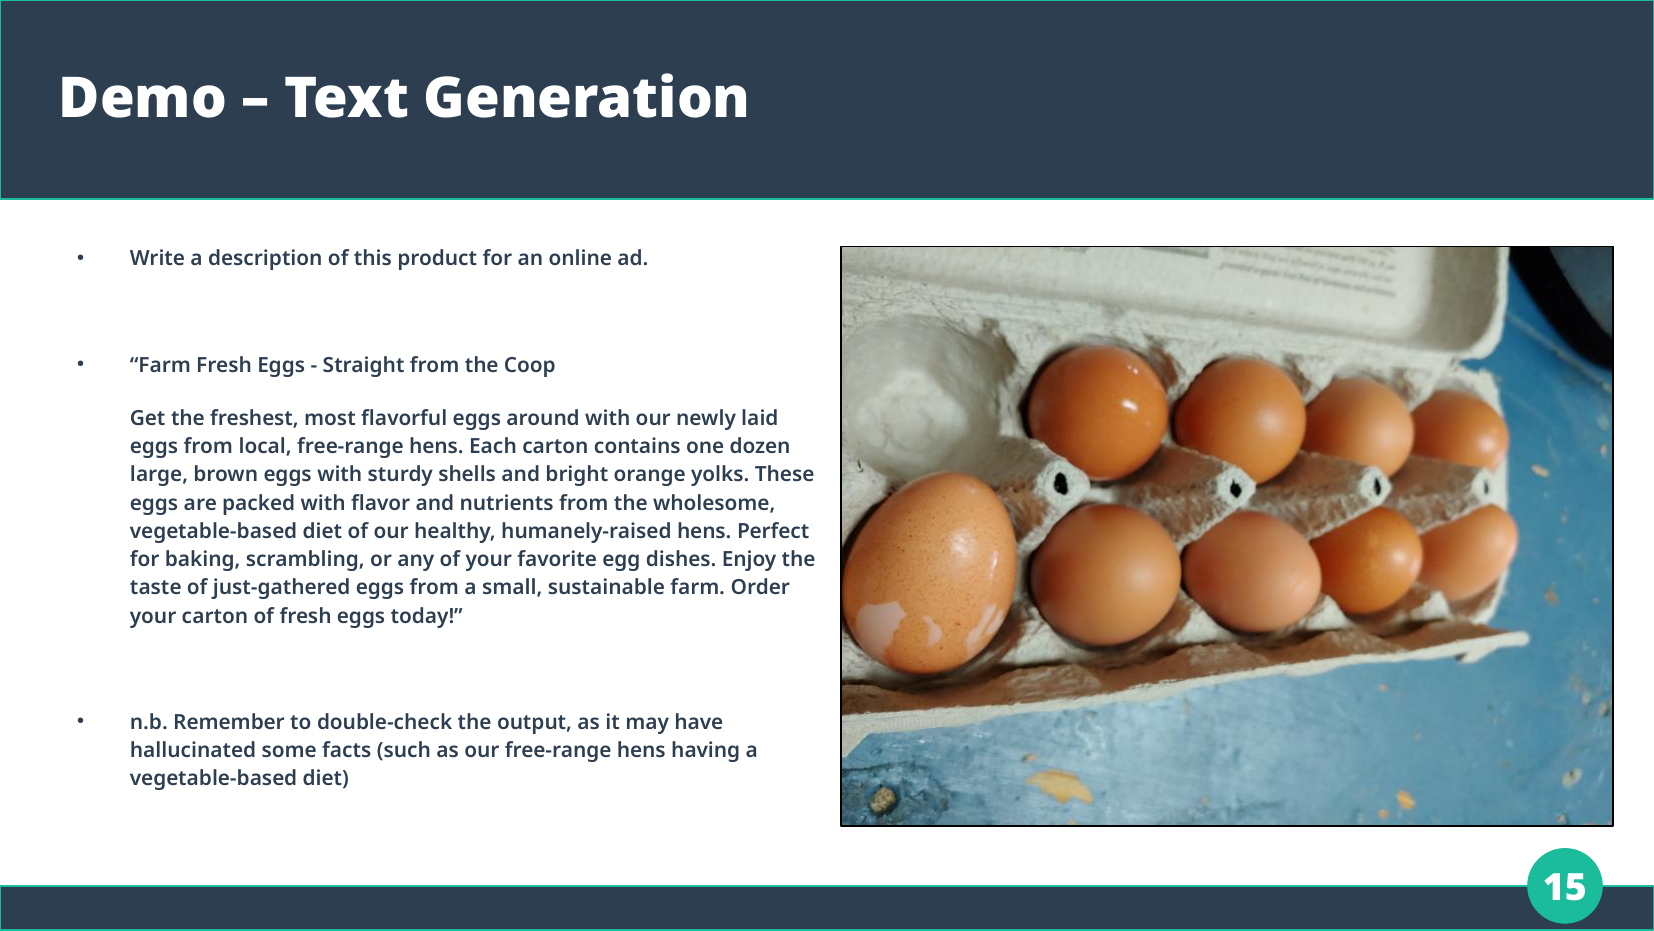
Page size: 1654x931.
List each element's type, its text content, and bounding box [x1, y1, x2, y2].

picture [842, 247, 1613, 826]
title Demo – Text Generation [59, 37, 1595, 156]
list Write a description of this product for an online ad. “Farm Fresh Eggs - Straight from the Coop Get the freshest, most flavorful eggs around with our newly laid eggs from local, free-range hens. Each carton contains one dozen large, brown eggs with sturdy shells and bright orange yolks. These eggs are packed with flavor and nutrients from the wholesome, vegetable-based diet of our healthy, humanely-raised hens. Perfect for baking, scrambling, or any of your favorite egg dishes. Enjoy the taste of just-gathered eggs from a small, sustainable farm. Order your carton of fresh eggs today!” n.b. Remember to double-check the output, as it may have hallucinated some facts (such as our free-range hens having a vegetable-based diet) [59, 243, 826, 864]
